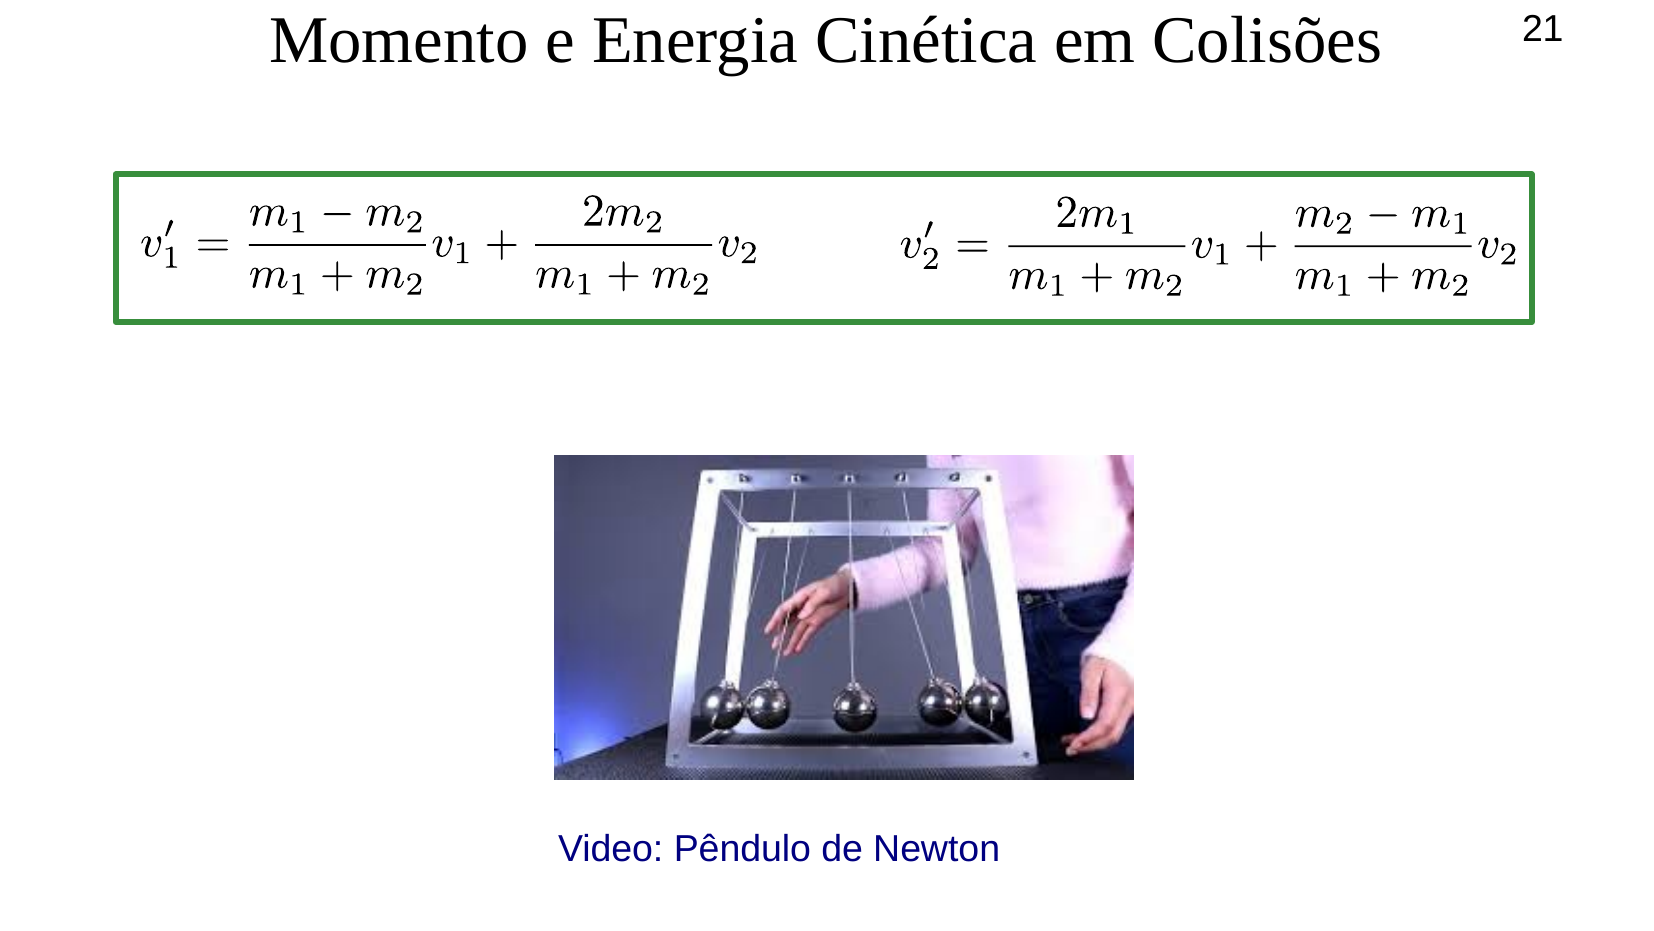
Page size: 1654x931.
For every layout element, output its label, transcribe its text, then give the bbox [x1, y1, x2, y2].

text_box Video: Pêndulo de Newton [543, 820, 1124, 891]
picture [138, 193, 758, 297]
text_box <number> [1507, 0, 1654, 71]
picture [554, 455, 1134, 780]
text_box Momento e Energia Cinética em Colisões [254, 0, 1400, 99]
picture [897, 194, 1518, 298]
